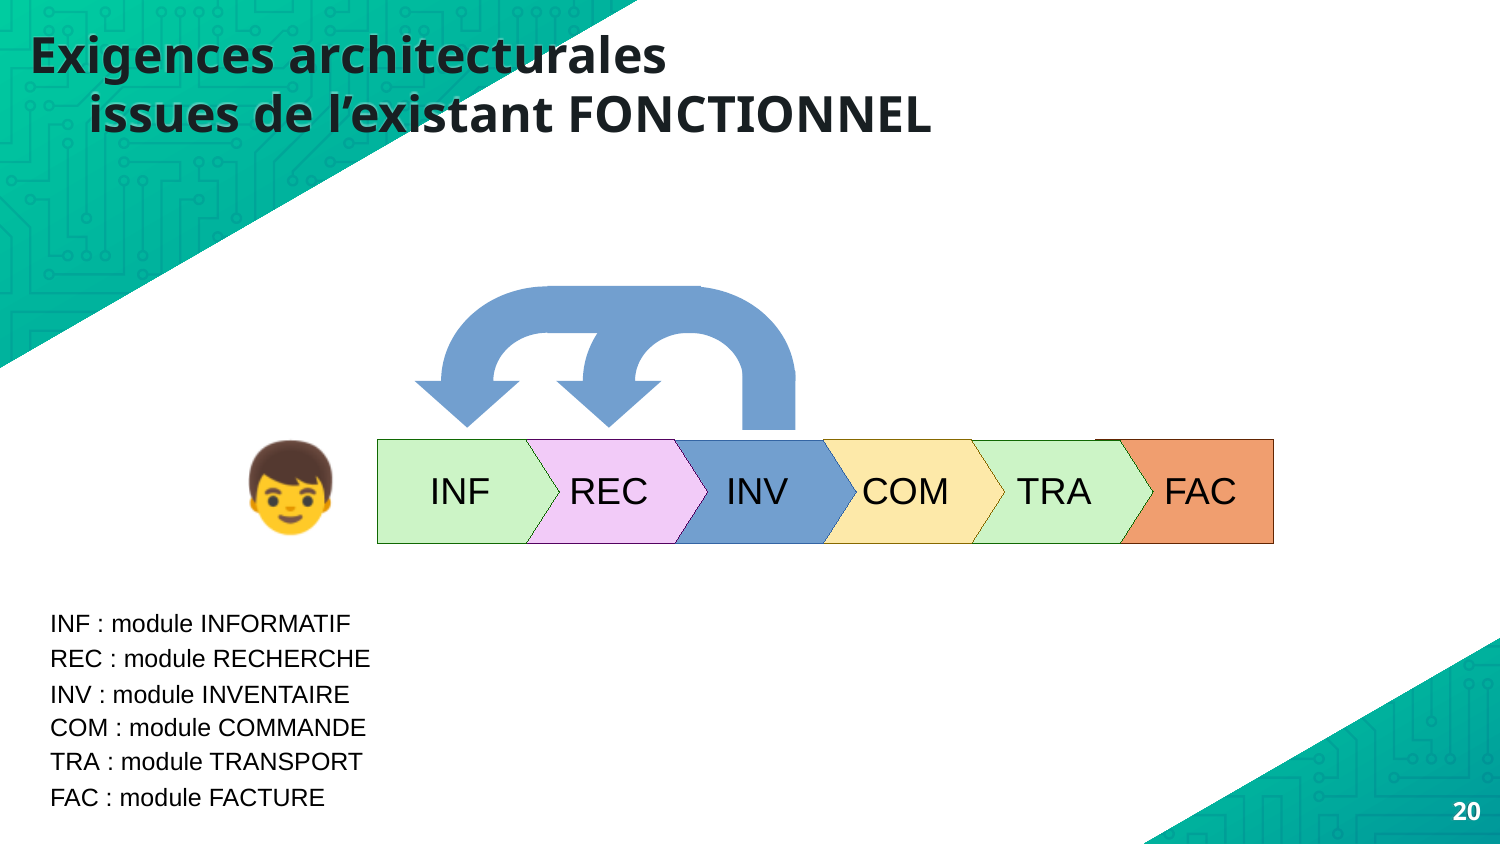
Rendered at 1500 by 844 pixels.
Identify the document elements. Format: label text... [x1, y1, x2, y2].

title Exigences architecturales [29, 30, 1249, 89]
title issues de l’existant FONCTIONNEL [88, 88, 1308, 147]
text_box COM [823, 439, 1005, 544]
text_box [414, 285, 796, 430]
text_box REC : module RECHERCHE [35, 646, 461, 681]
text_box REC [527, 439, 708, 544]
text_box TRA [972, 440, 1154, 544]
text_box FAC [1095, 439, 1274, 544]
slide_number <numéro> [1391, 779, 1482, 844]
text_box FAC : module FACTURE [35, 784, 461, 820]
text_box INF [377, 439, 560, 544]
text_box TRA : module TRANSPORT [35, 750, 461, 784]
text_box COM : module COMMANDE [35, 716, 461, 750]
text_box INF : module INFORMATIF [35, 602, 461, 646]
text_box INV [675, 440, 857, 544]
picture [248, 436, 334, 548]
text_box INV : module INVENTAIRE [35, 681, 461, 716]
